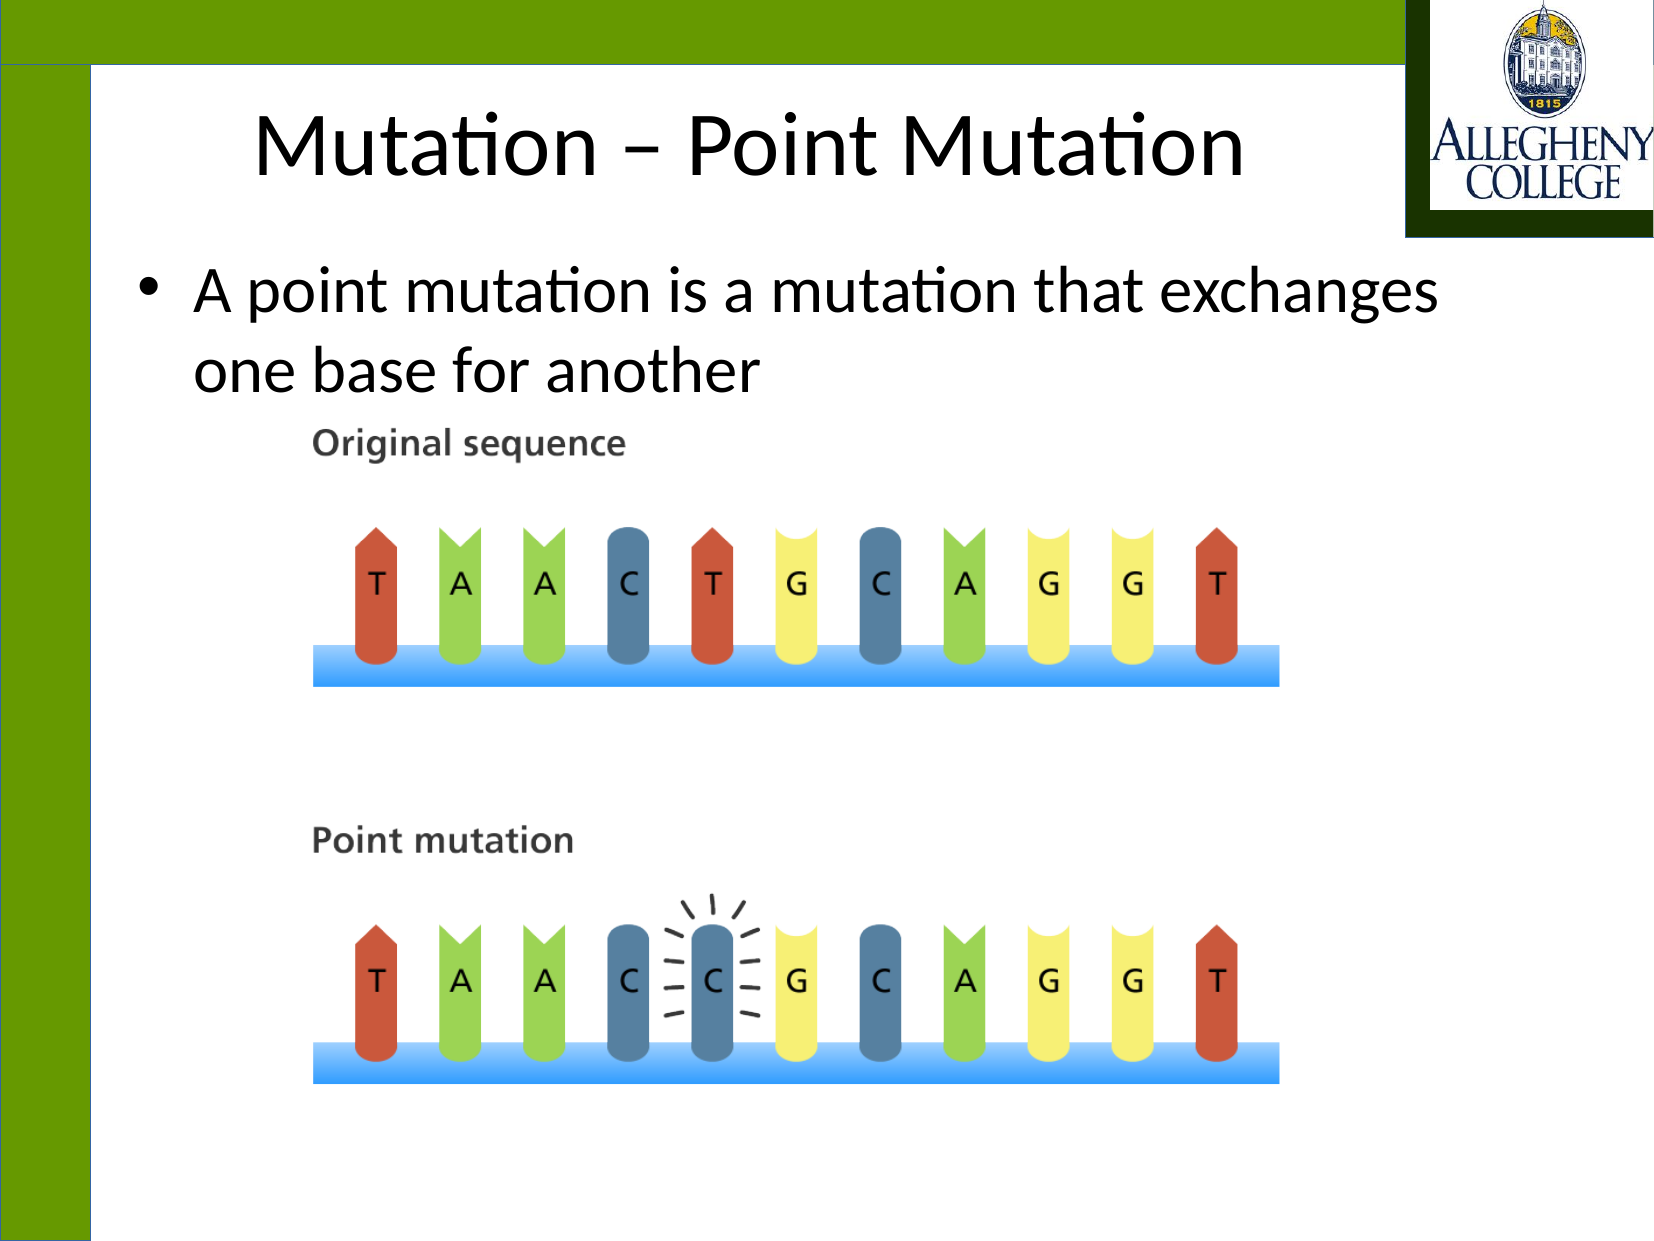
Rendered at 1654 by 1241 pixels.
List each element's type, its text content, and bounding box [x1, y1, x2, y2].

picture [1430, 0, 1654, 210]
title Mutation – Point Mutation [91, 65, 1405, 233]
list A point mutation is a mutation that exchanges one base for another [122, 237, 1473, 981]
text_box [0, 0, 1654, 1241]
picture [152, 381, 1553, 1131]
